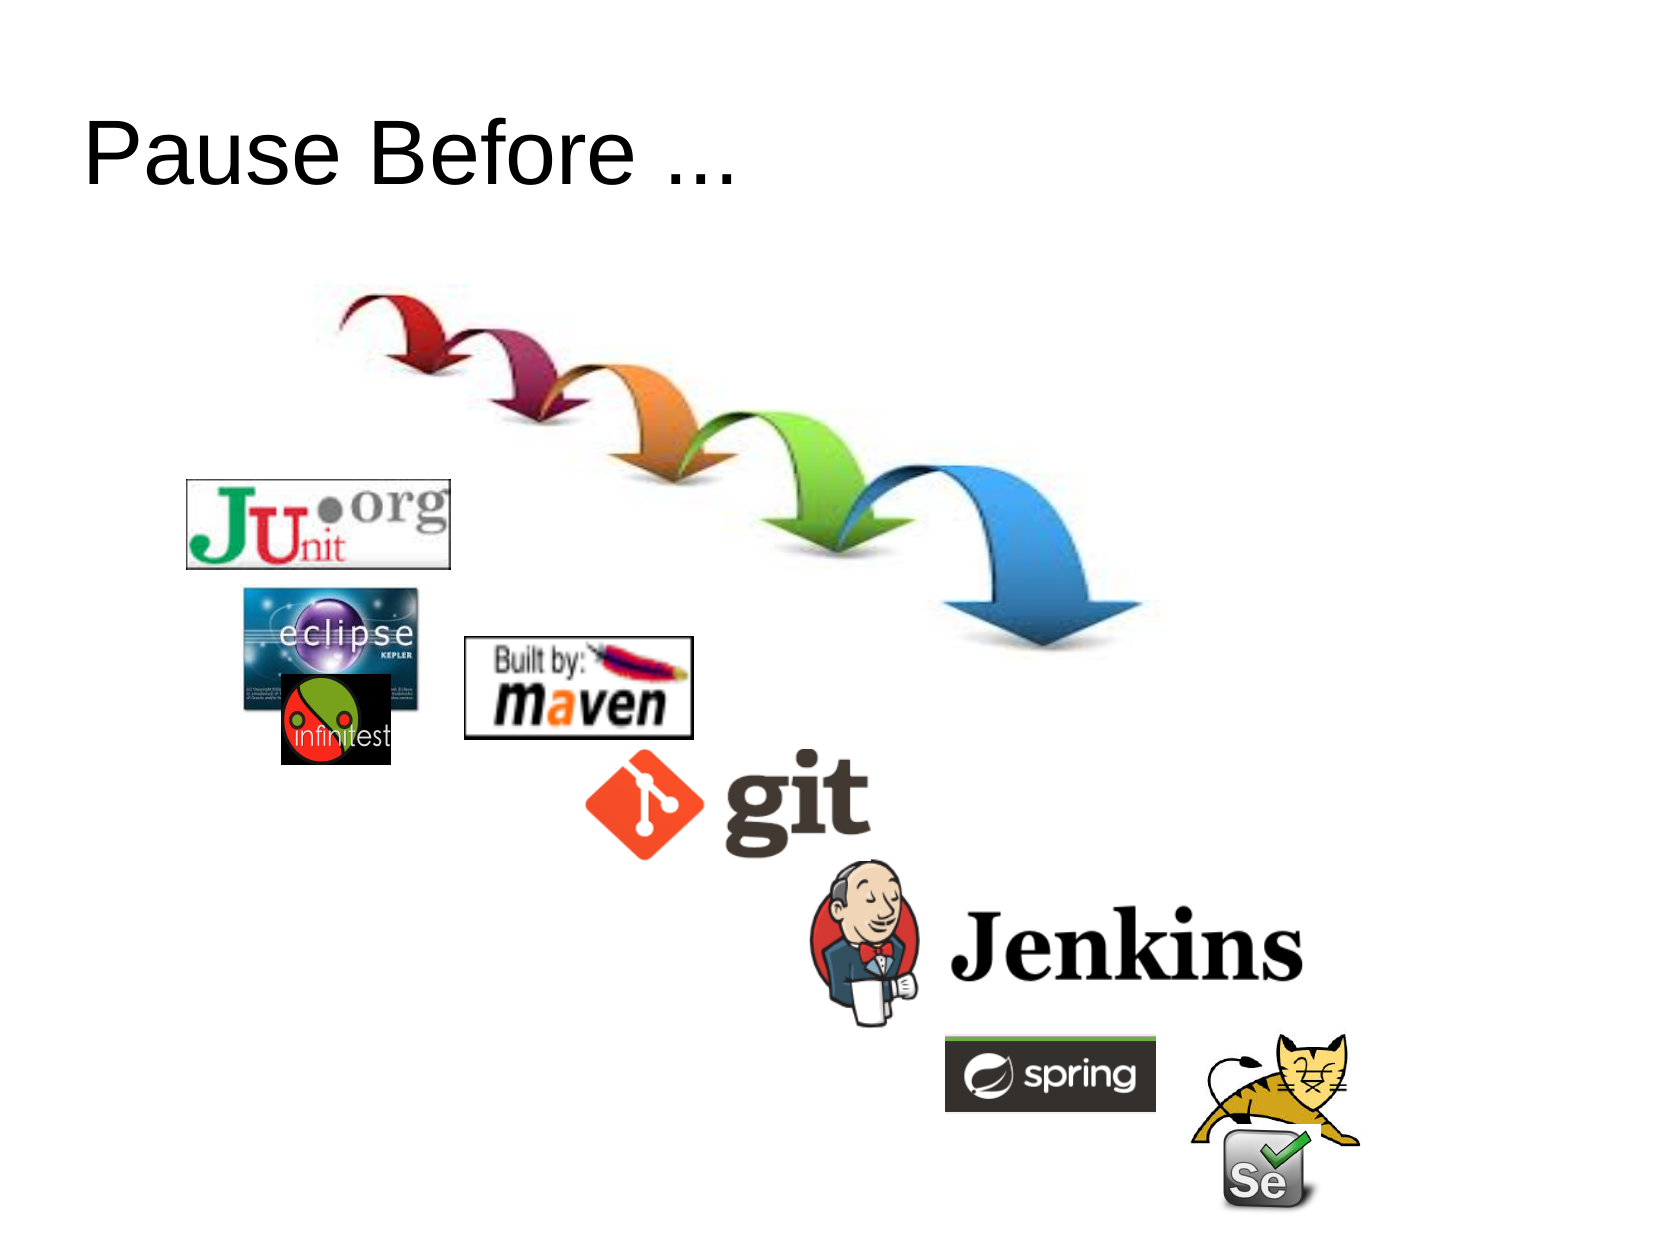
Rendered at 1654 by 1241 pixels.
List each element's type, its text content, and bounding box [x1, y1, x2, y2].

picture [585, 749, 1380, 1216]
picture [945, 1034, 1156, 1114]
picture [186, 284, 1166, 766]
title Pause Before ... [82, 49, 1571, 257]
